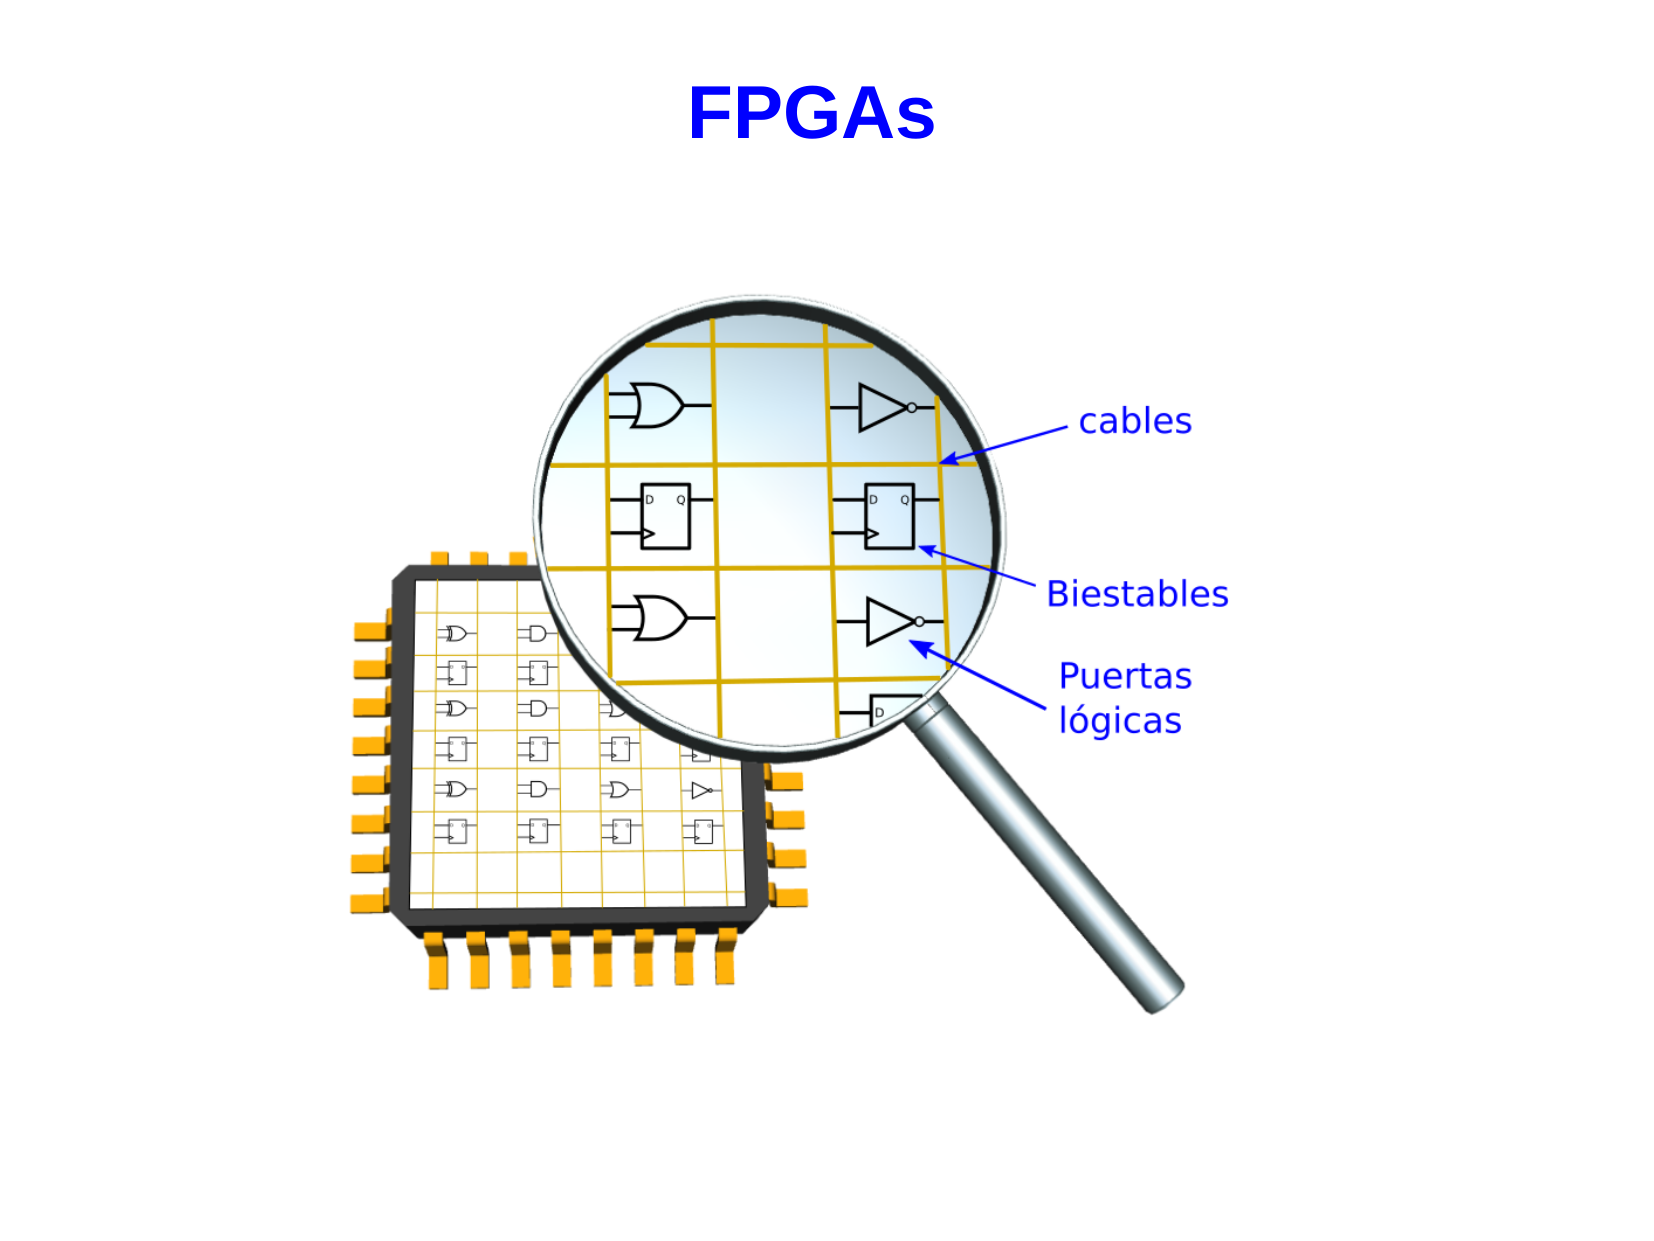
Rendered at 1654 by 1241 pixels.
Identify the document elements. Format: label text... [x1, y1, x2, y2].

text_box FPGAs [64, 60, 1561, 166]
picture [285, 246, 1291, 1066]
